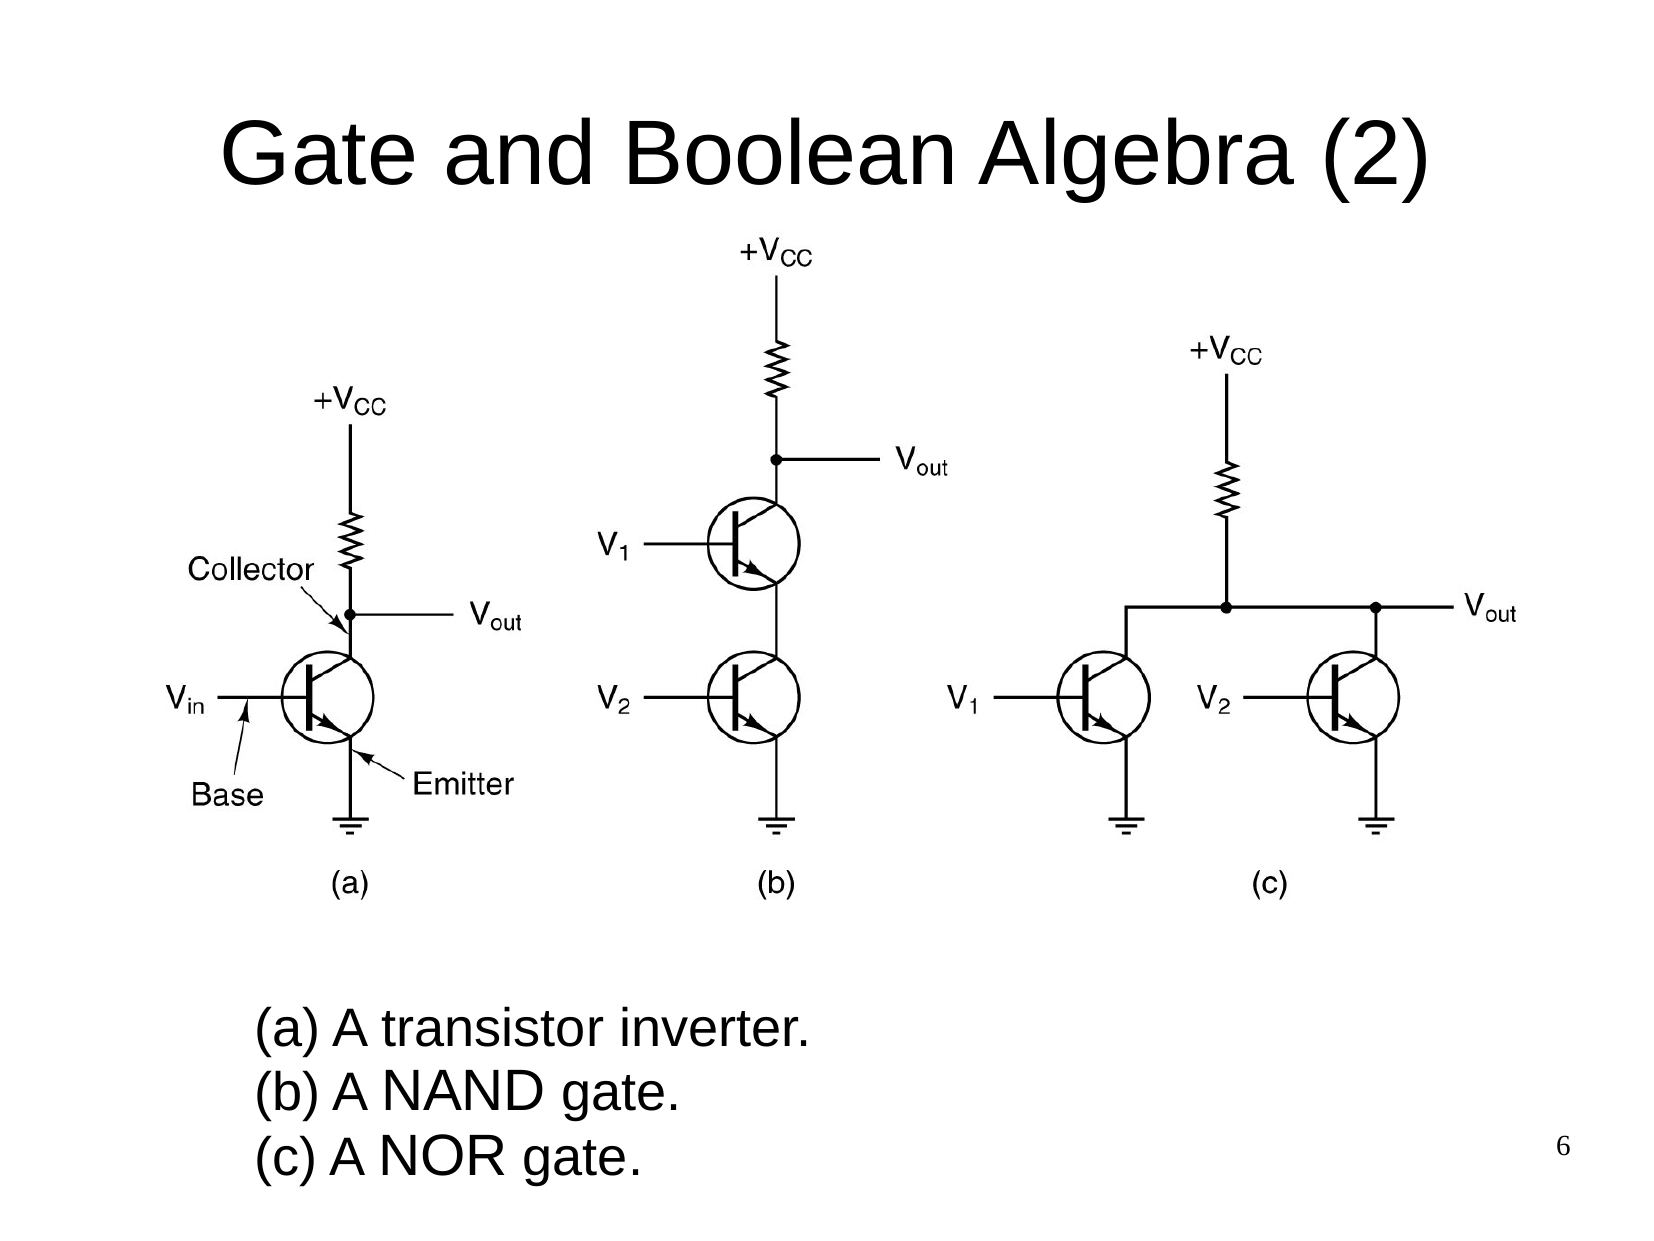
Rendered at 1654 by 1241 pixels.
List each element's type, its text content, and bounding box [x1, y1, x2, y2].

text_box (a) A transistor inverter. (b) A NAND gate. (c) A NOR gate. [240, 990, 828, 1197]
picture [165, 230, 1516, 901]
title Gate and Boolean Algebra (2) [82, 49, 1571, 257]
